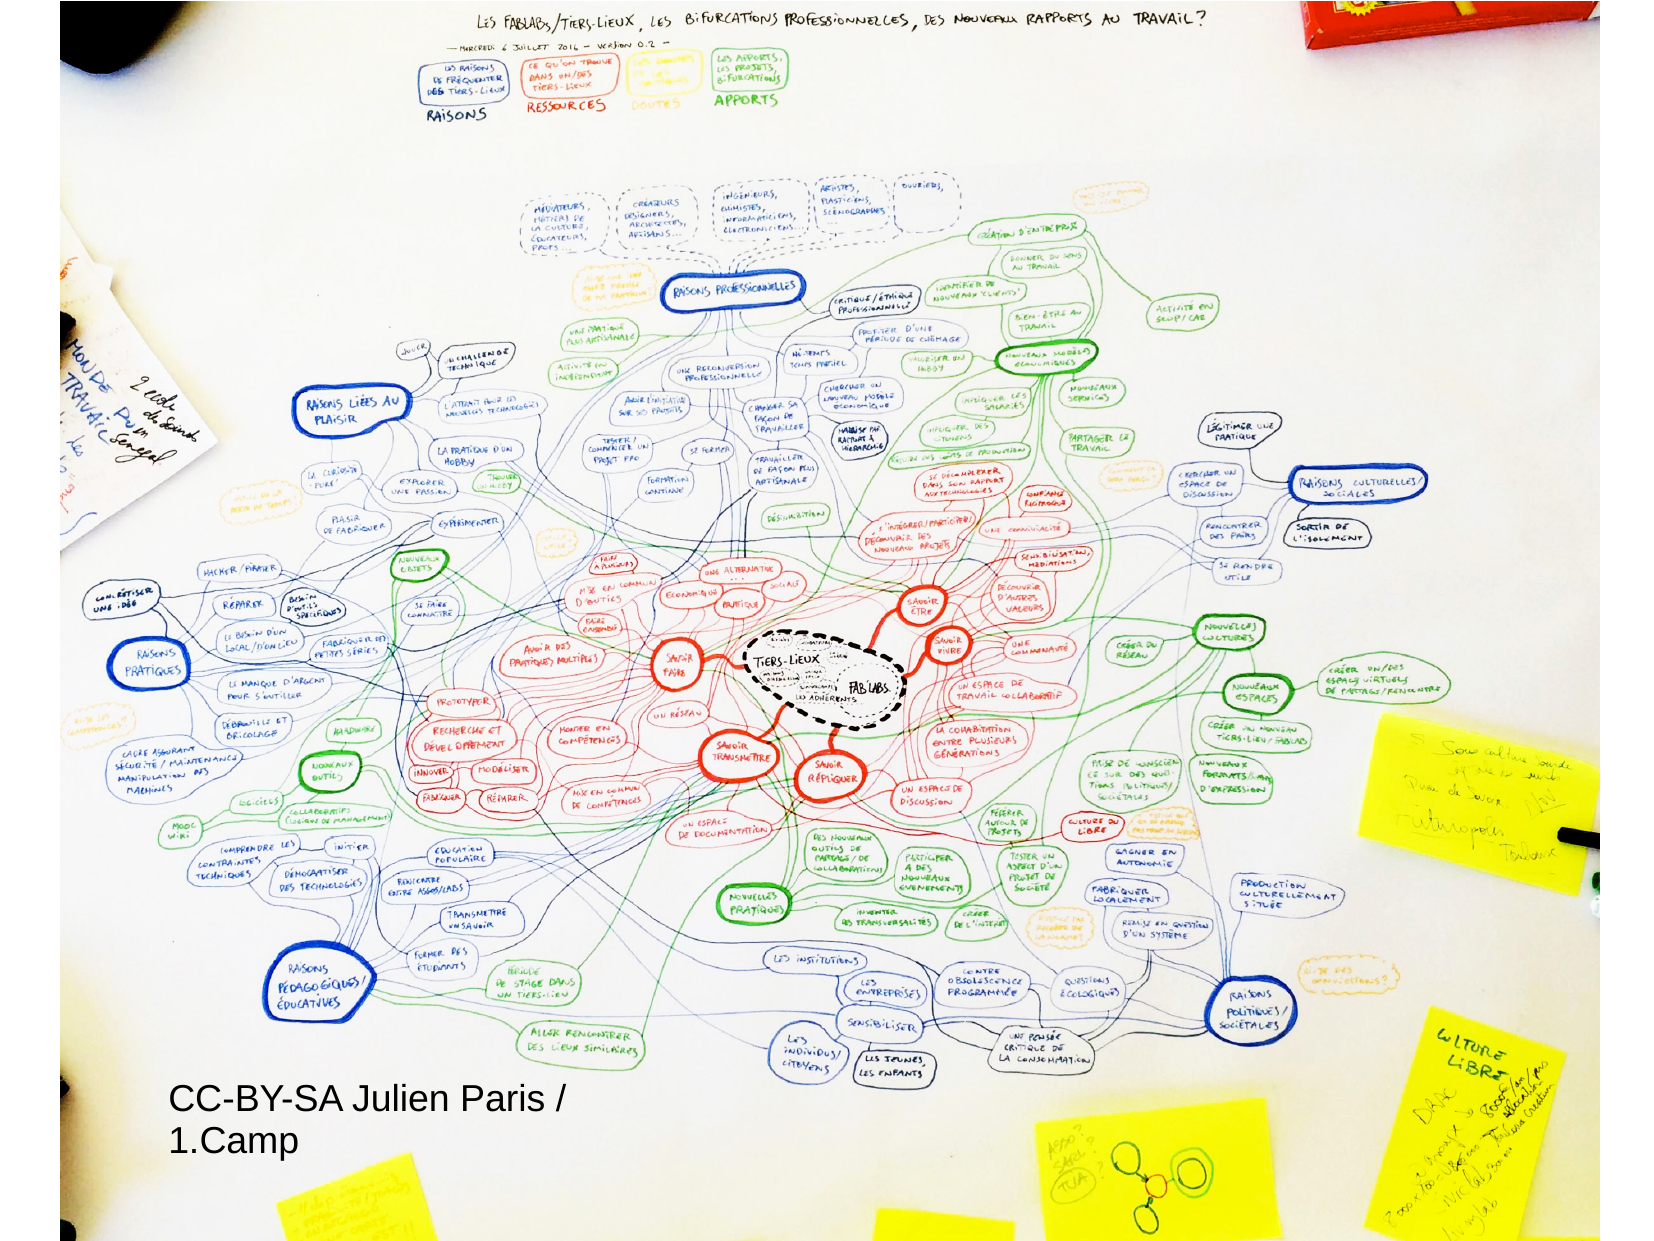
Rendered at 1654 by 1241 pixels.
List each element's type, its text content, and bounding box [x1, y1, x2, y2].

text_box CC-BY-SA Julien Paris / 1.Camp [153, 1070, 709, 1170]
picture [60, 1, 1600, 1241]
